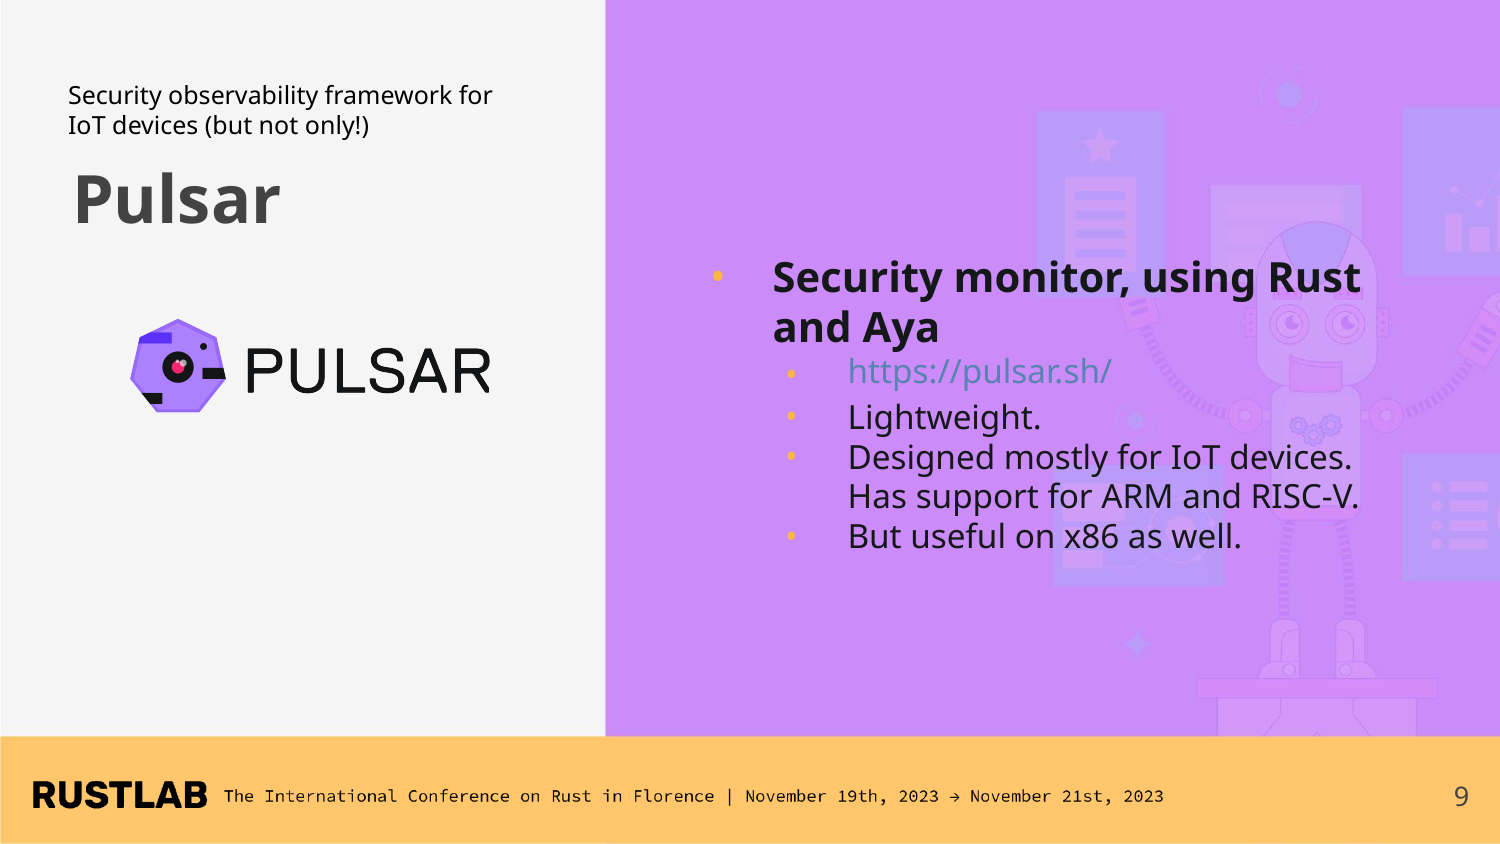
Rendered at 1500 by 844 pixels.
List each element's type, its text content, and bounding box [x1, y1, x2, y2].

picture [0, 0, 1500, 844]
title Pulsar [57, 129, 506, 336]
text_box Security observability framework for IoT devices (but not only!) [68, 79, 517, 118]
list Security monitor, using Rust and Aya https://pulsar.sh/ Lightweight. Designed mostly for IoT devices. Has support for ARM and RISC-V. But useful on x86 as well. [682, 125, 1405, 624]
